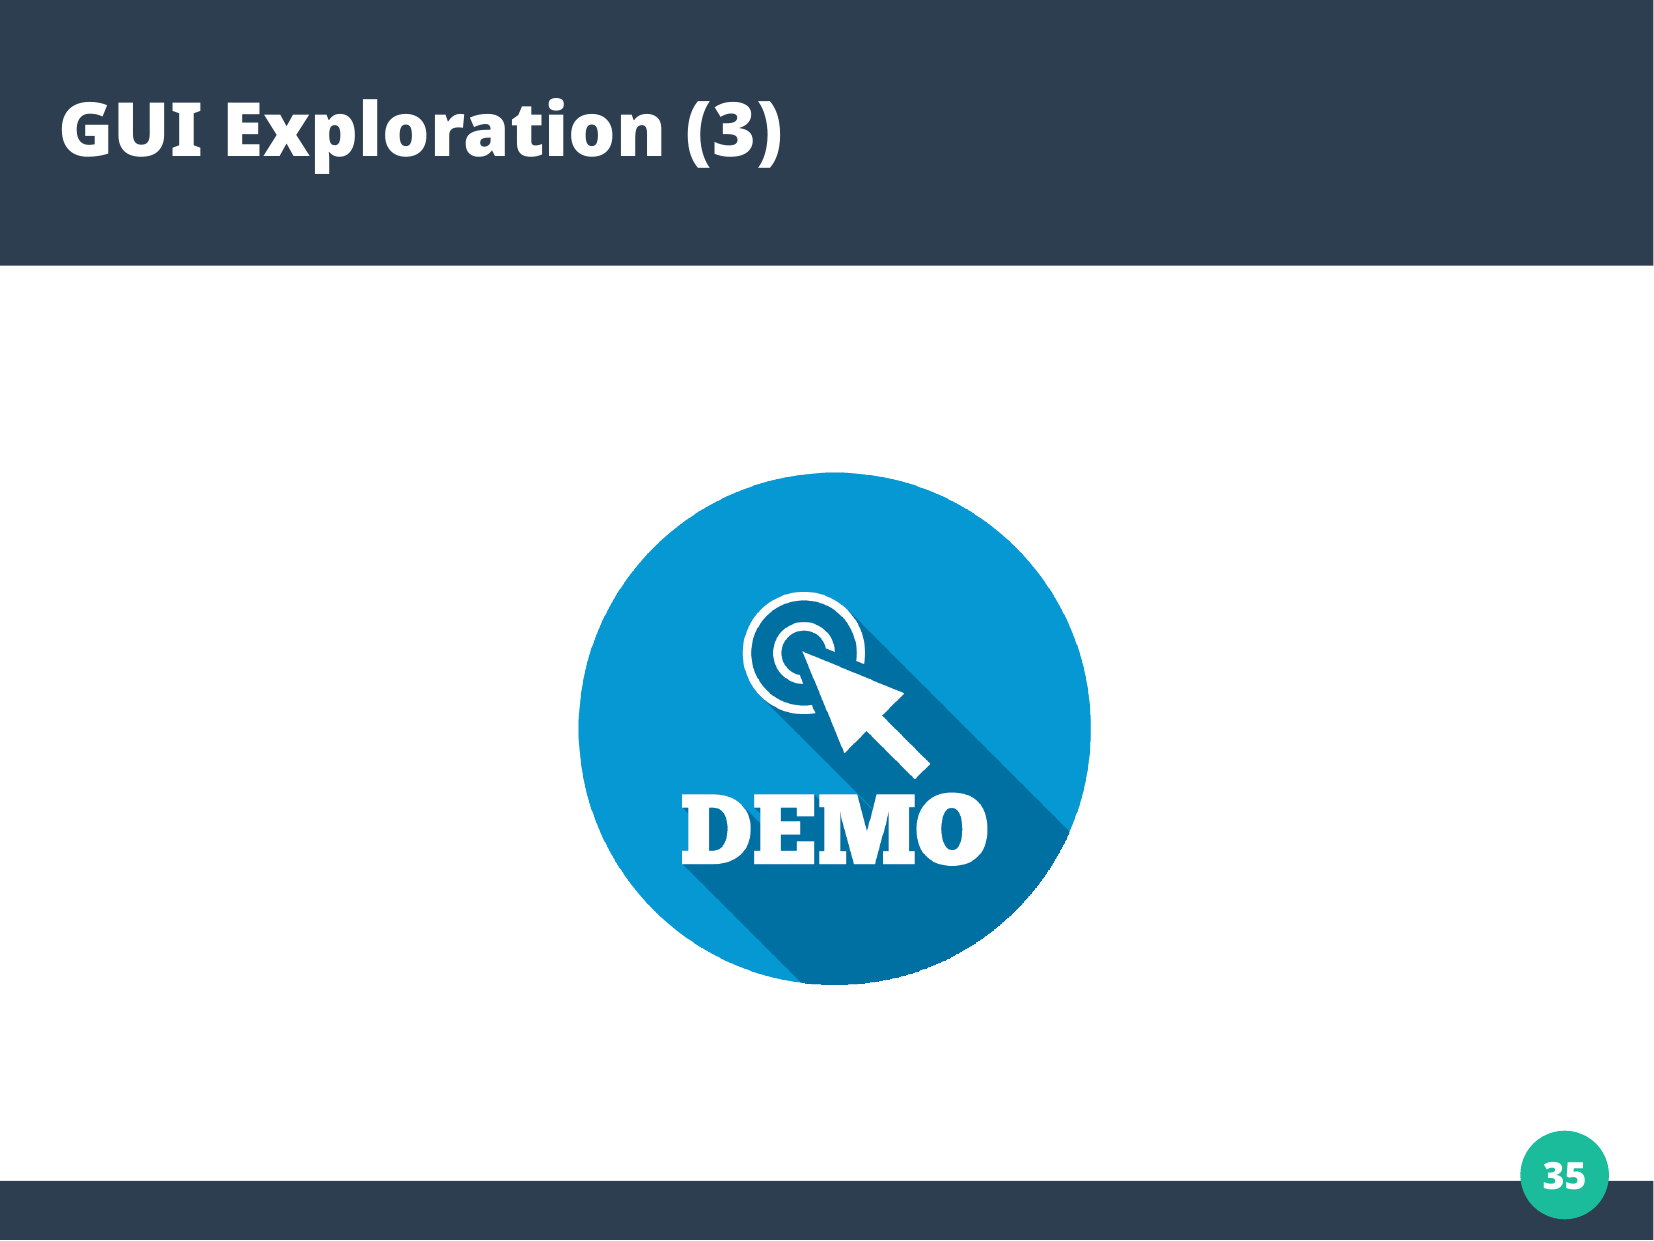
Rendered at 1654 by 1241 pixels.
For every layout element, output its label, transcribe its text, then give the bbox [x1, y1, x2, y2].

picture [578, 746, 805, 985]
picture [852, 472, 1091, 703]
picture [578, 472, 818, 712]
title GUI Exploration (3) [58, 49, 1595, 207]
picture [804, 653, 929, 778]
picture [866, 755, 1091, 985]
picture [917, 793, 987, 865]
picture [683, 795, 750, 864]
picture [774, 623, 834, 683]
picture [755, 795, 814, 864]
picture [743, 593, 864, 713]
picture [820, 795, 914, 864]
